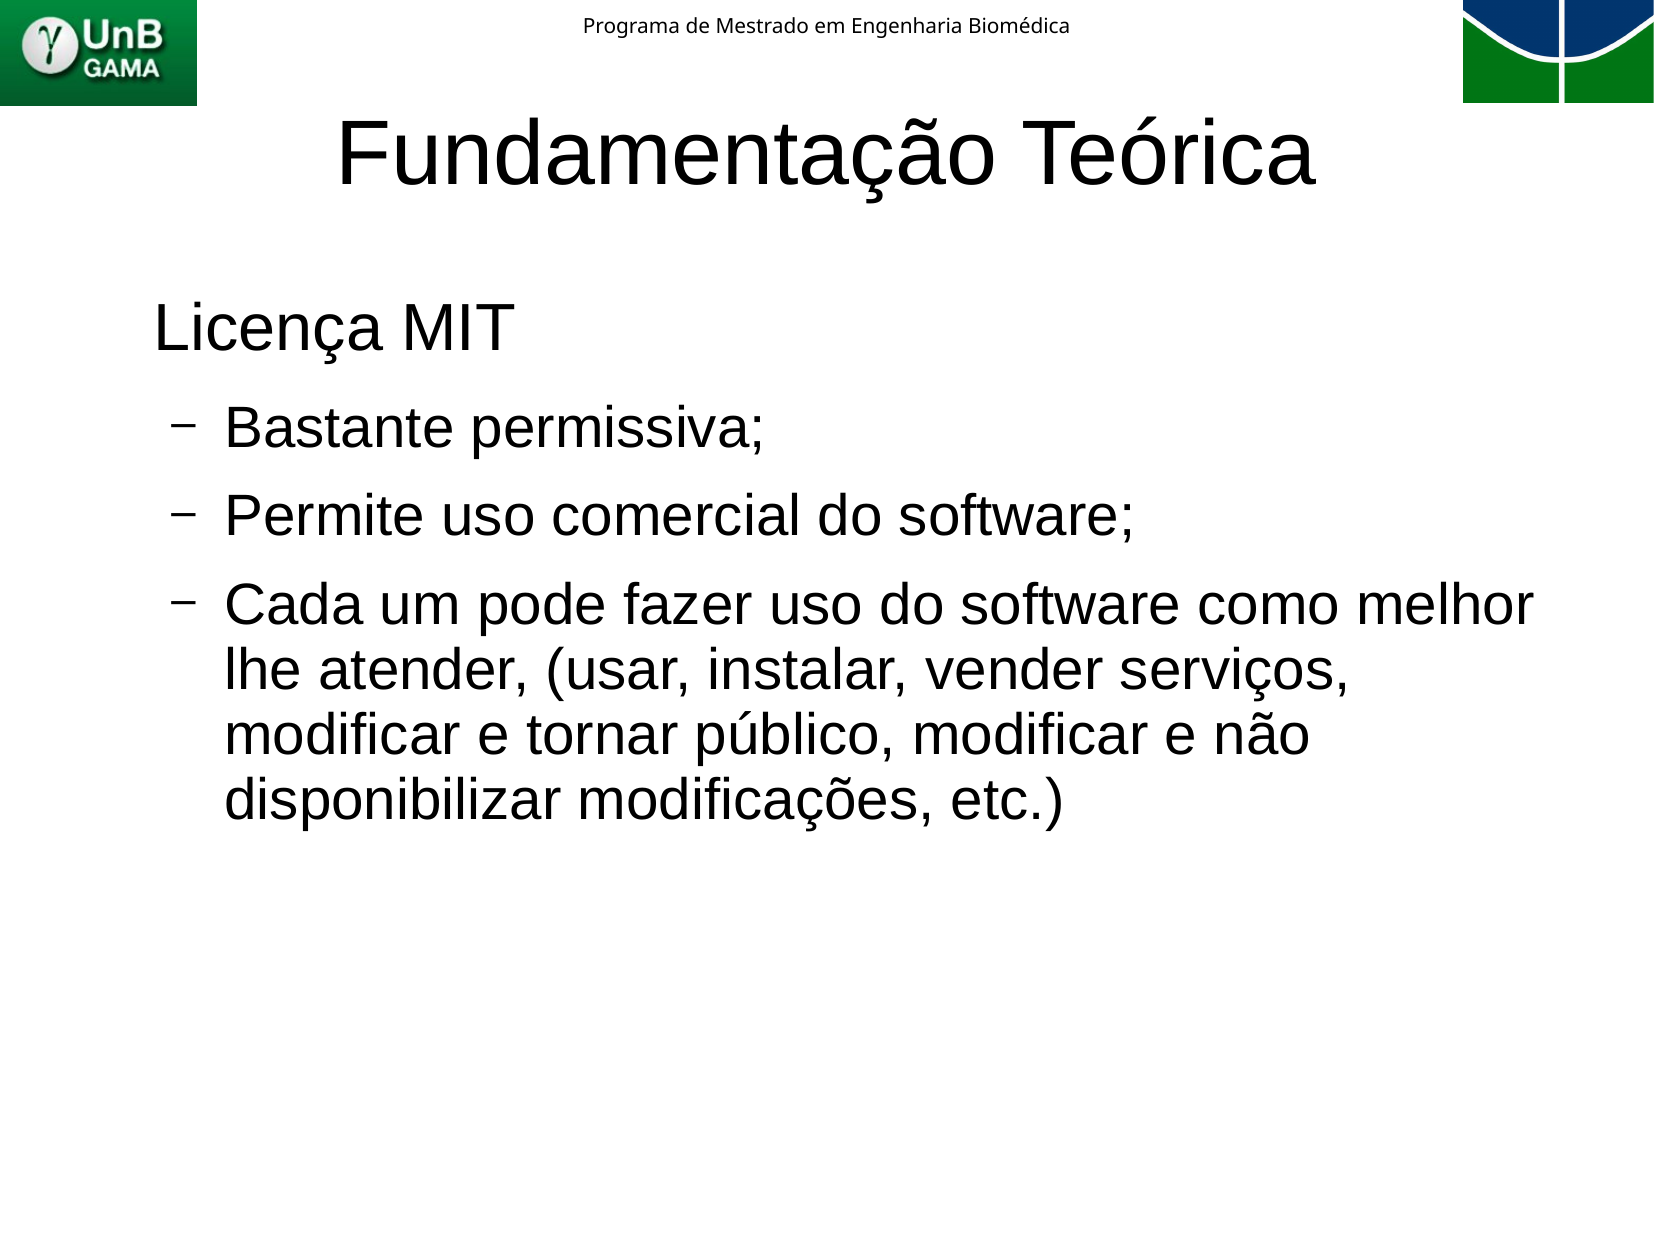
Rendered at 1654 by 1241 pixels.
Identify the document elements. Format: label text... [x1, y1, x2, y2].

title Fundamentação Teórica [82, 49, 1571, 257]
picture [0, 0, 197, 106]
list Licença MIT Bastante permissiva; Permite uso comercial do software; Cada um pode fazer uso do software como melhor lhe atender, (usar, instalar, vender serviços, modificar e tornar público, modificar e não disponibilizar modificações, etc.) [82, 290, 1571, 1010]
picture [1463, 0, 1654, 103]
